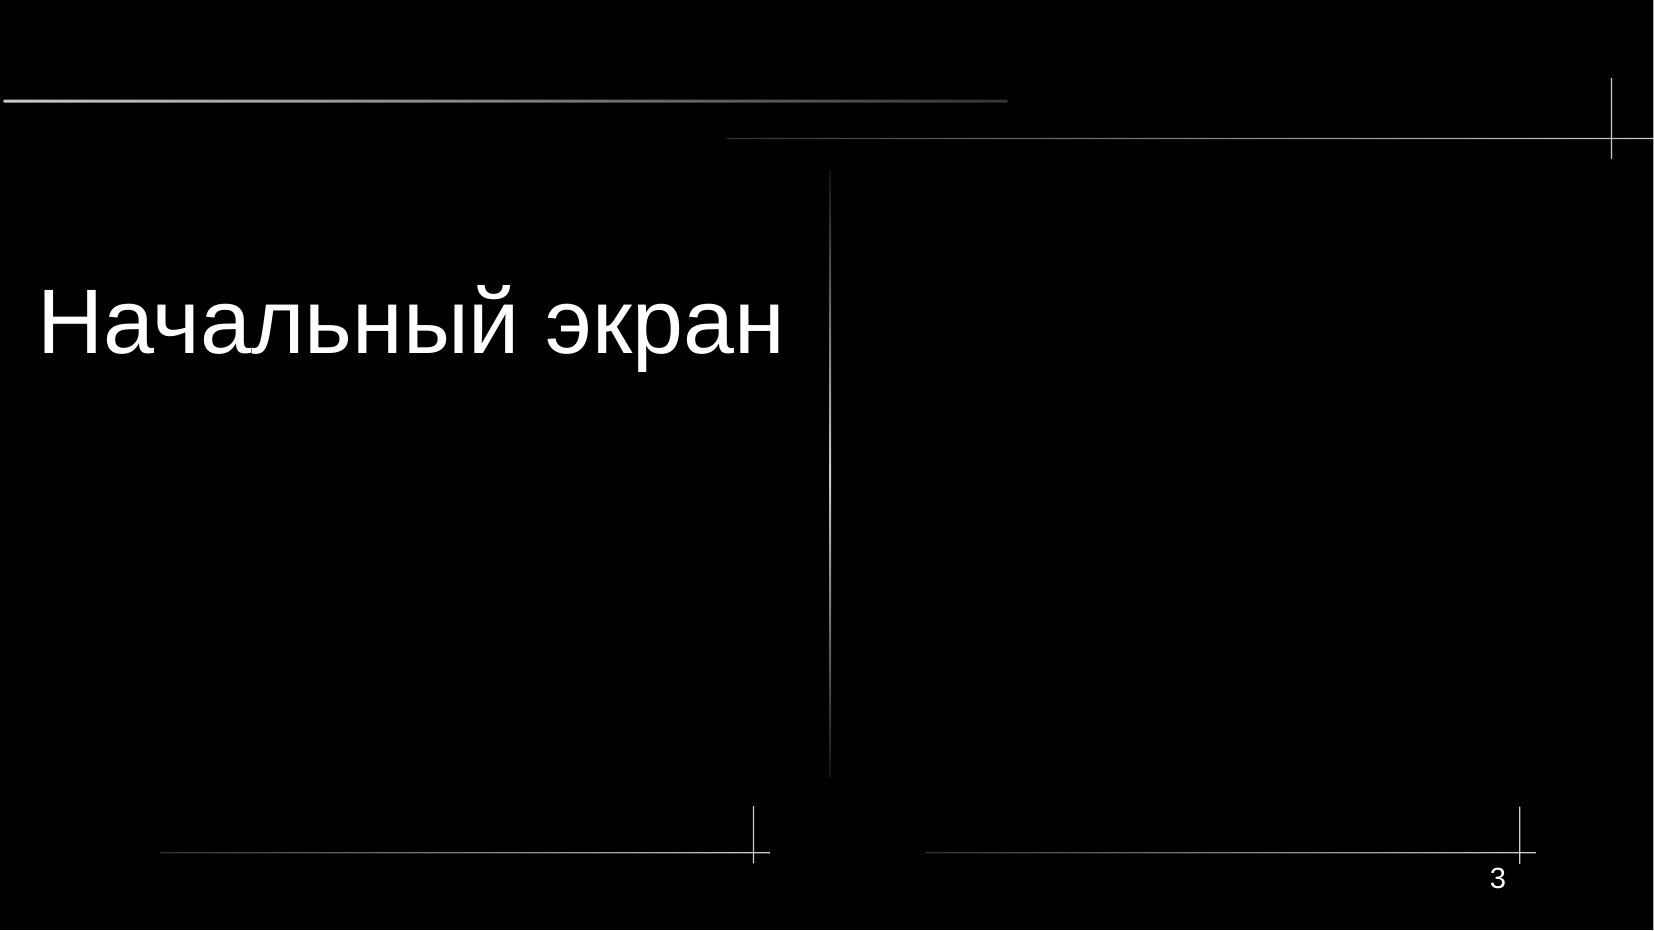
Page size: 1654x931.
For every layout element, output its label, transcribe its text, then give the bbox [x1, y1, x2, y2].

title Начальный экран [37, 268, 1603, 376]
